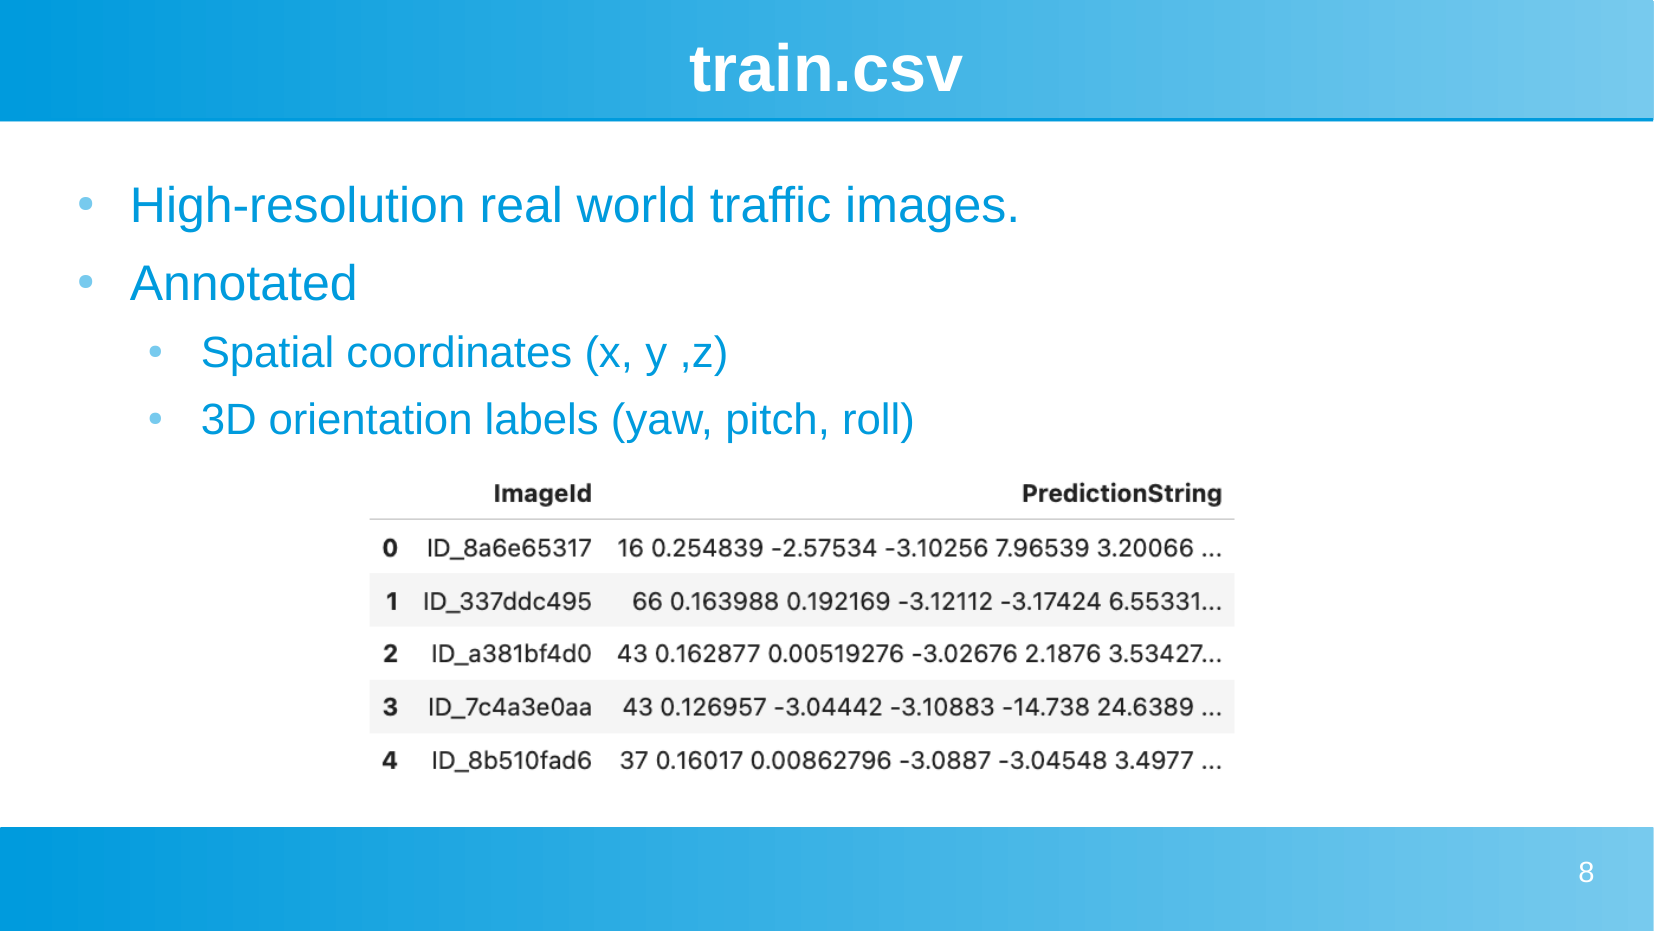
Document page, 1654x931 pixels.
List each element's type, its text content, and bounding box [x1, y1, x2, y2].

title train.csv [59, 29, 1595, 108]
picture [365, 470, 1276, 788]
list High-resolution real world traffic images. Annotated Spatial coordinates (x, y ,z) 3D orientation labels (yaw, pitch, roll) [59, 177, 1595, 488]
